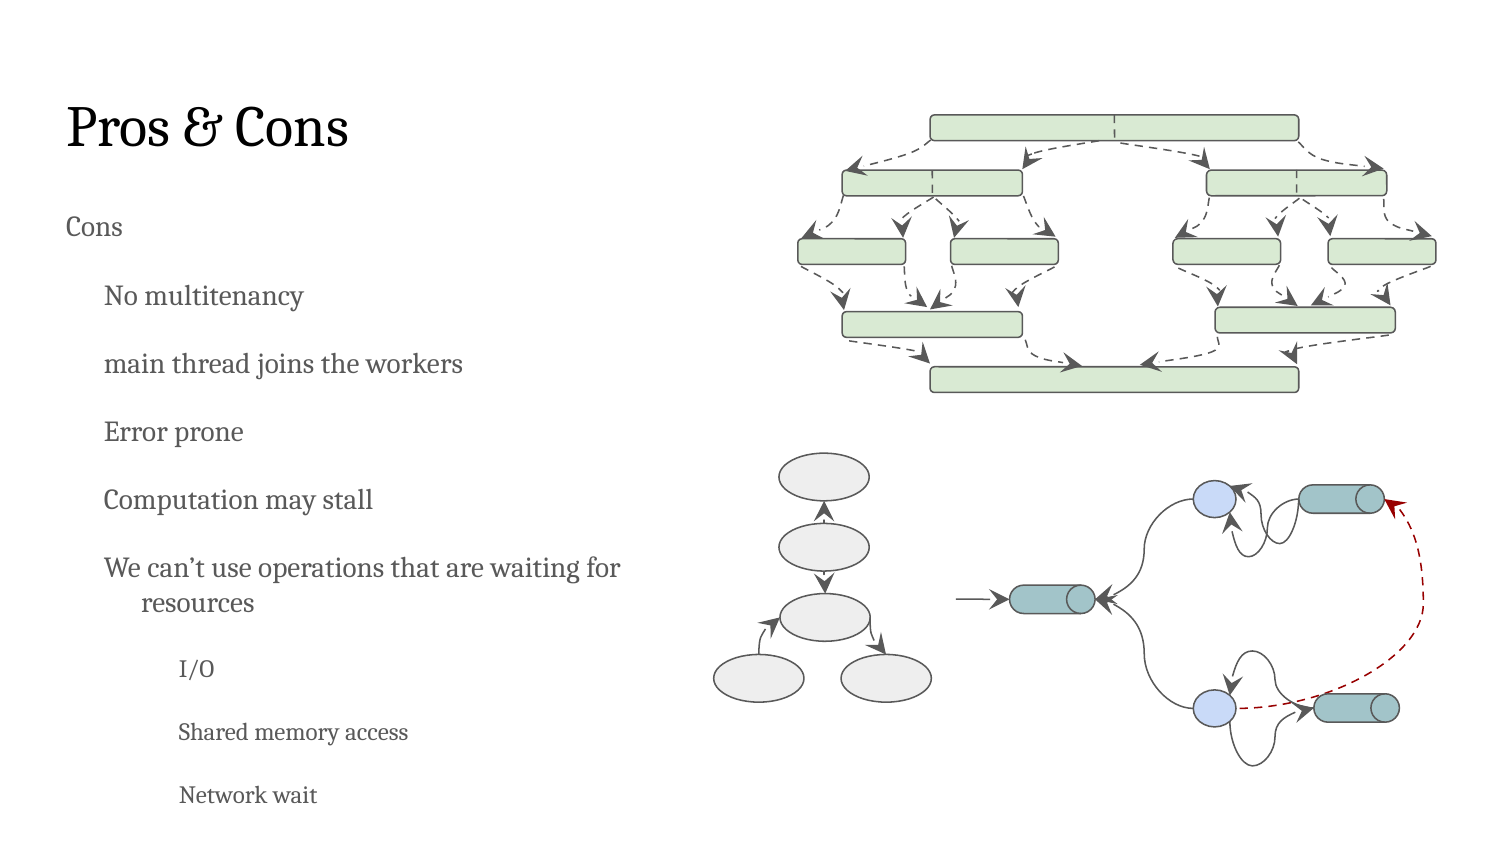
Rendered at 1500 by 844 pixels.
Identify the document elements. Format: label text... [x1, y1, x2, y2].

text_box [779, 593, 871, 642]
title Pros & Cons [51, 72, 1449, 167]
text_box [1193, 689, 1237, 727]
text_box [1298, 484, 1385, 514]
list Cons No multitenancy main thread joins the workers Error prone Computation may stall We can’t use operations that are waiting for resources I/O Shared memory access Network wait [51, 192, 708, 655]
text_box [842, 170, 1023, 196]
text_box [797, 238, 906, 265]
text_box [1172, 238, 1281, 265]
text_box [1206, 170, 1387, 196]
text_box [1313, 693, 1400, 723]
text_box [842, 311, 1023, 338]
text_box [841, 654, 932, 703]
text_box [930, 366, 1299, 393]
text_box [778, 453, 870, 501]
text_box [1215, 307, 1396, 333]
text_box [713, 654, 804, 703]
text_box [950, 238, 1059, 265]
text_box [1328, 238, 1436, 265]
text_box [1193, 480, 1237, 518]
text_box [778, 523, 870, 572]
text_box [1009, 585, 1095, 614]
text_box [930, 114, 1299, 141]
